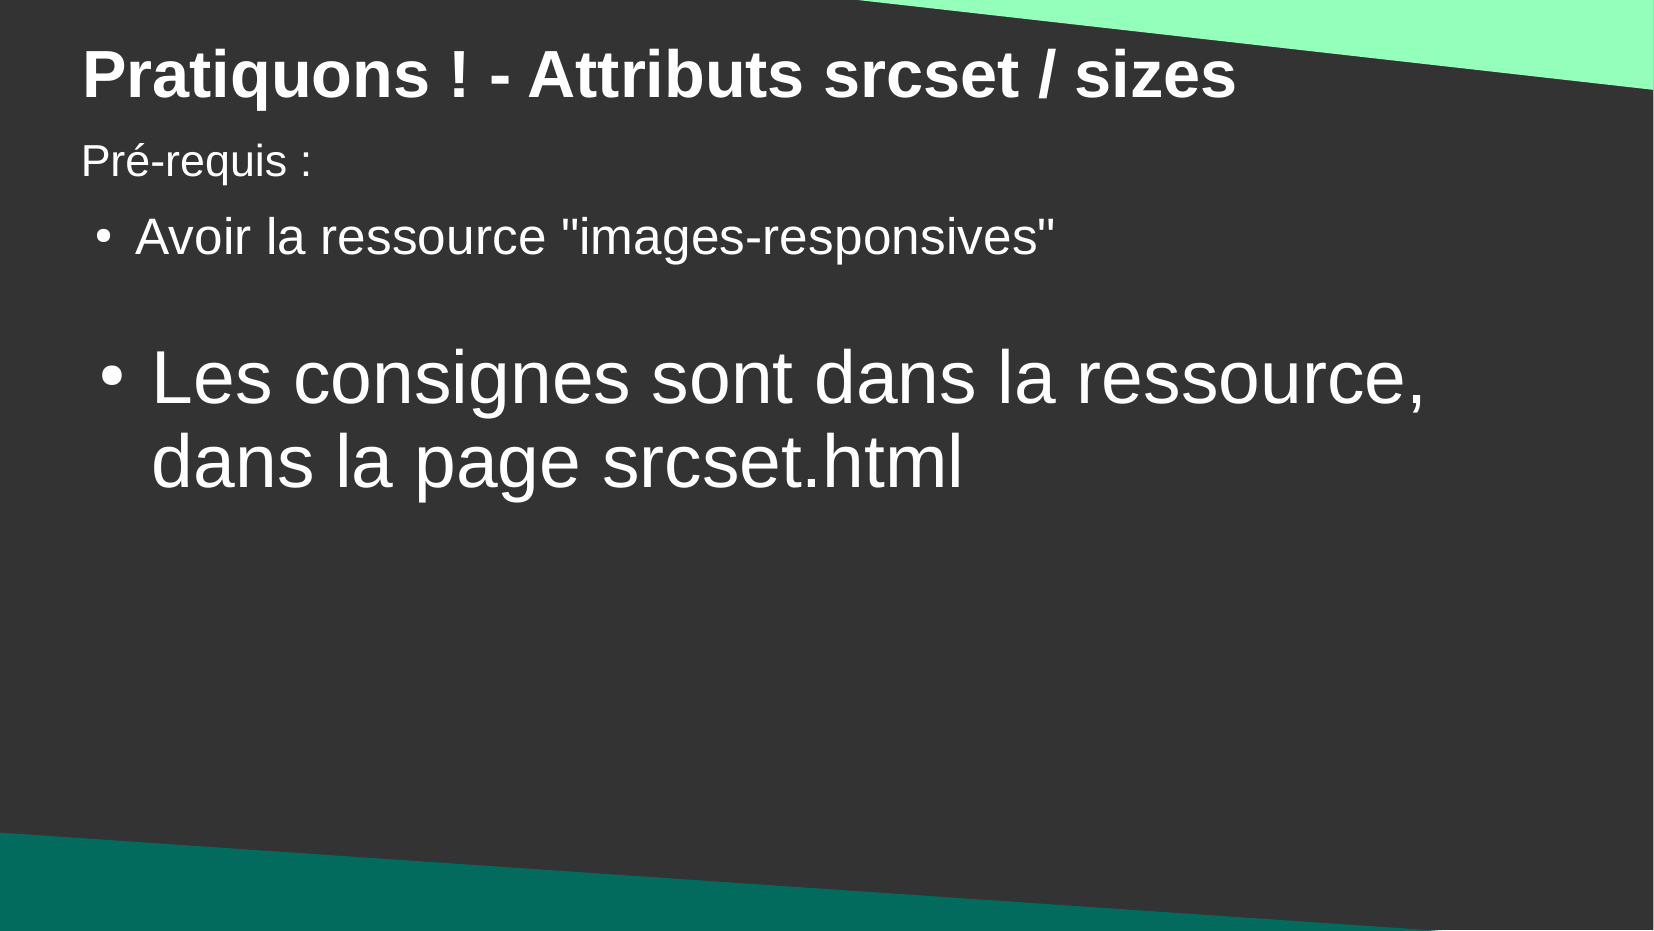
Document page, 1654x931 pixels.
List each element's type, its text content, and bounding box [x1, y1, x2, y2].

list Pré-requis : Avoir la ressource "images-responsives" [80, 135, 1620, 266]
list Les consignes sont dans la ressource, dans la page srcset.html [80, 335, 1605, 789]
text_box [857, 0, 1654, 90]
title Pratiquons ! - Attributs srcset / sizes [82, 37, 1571, 114]
